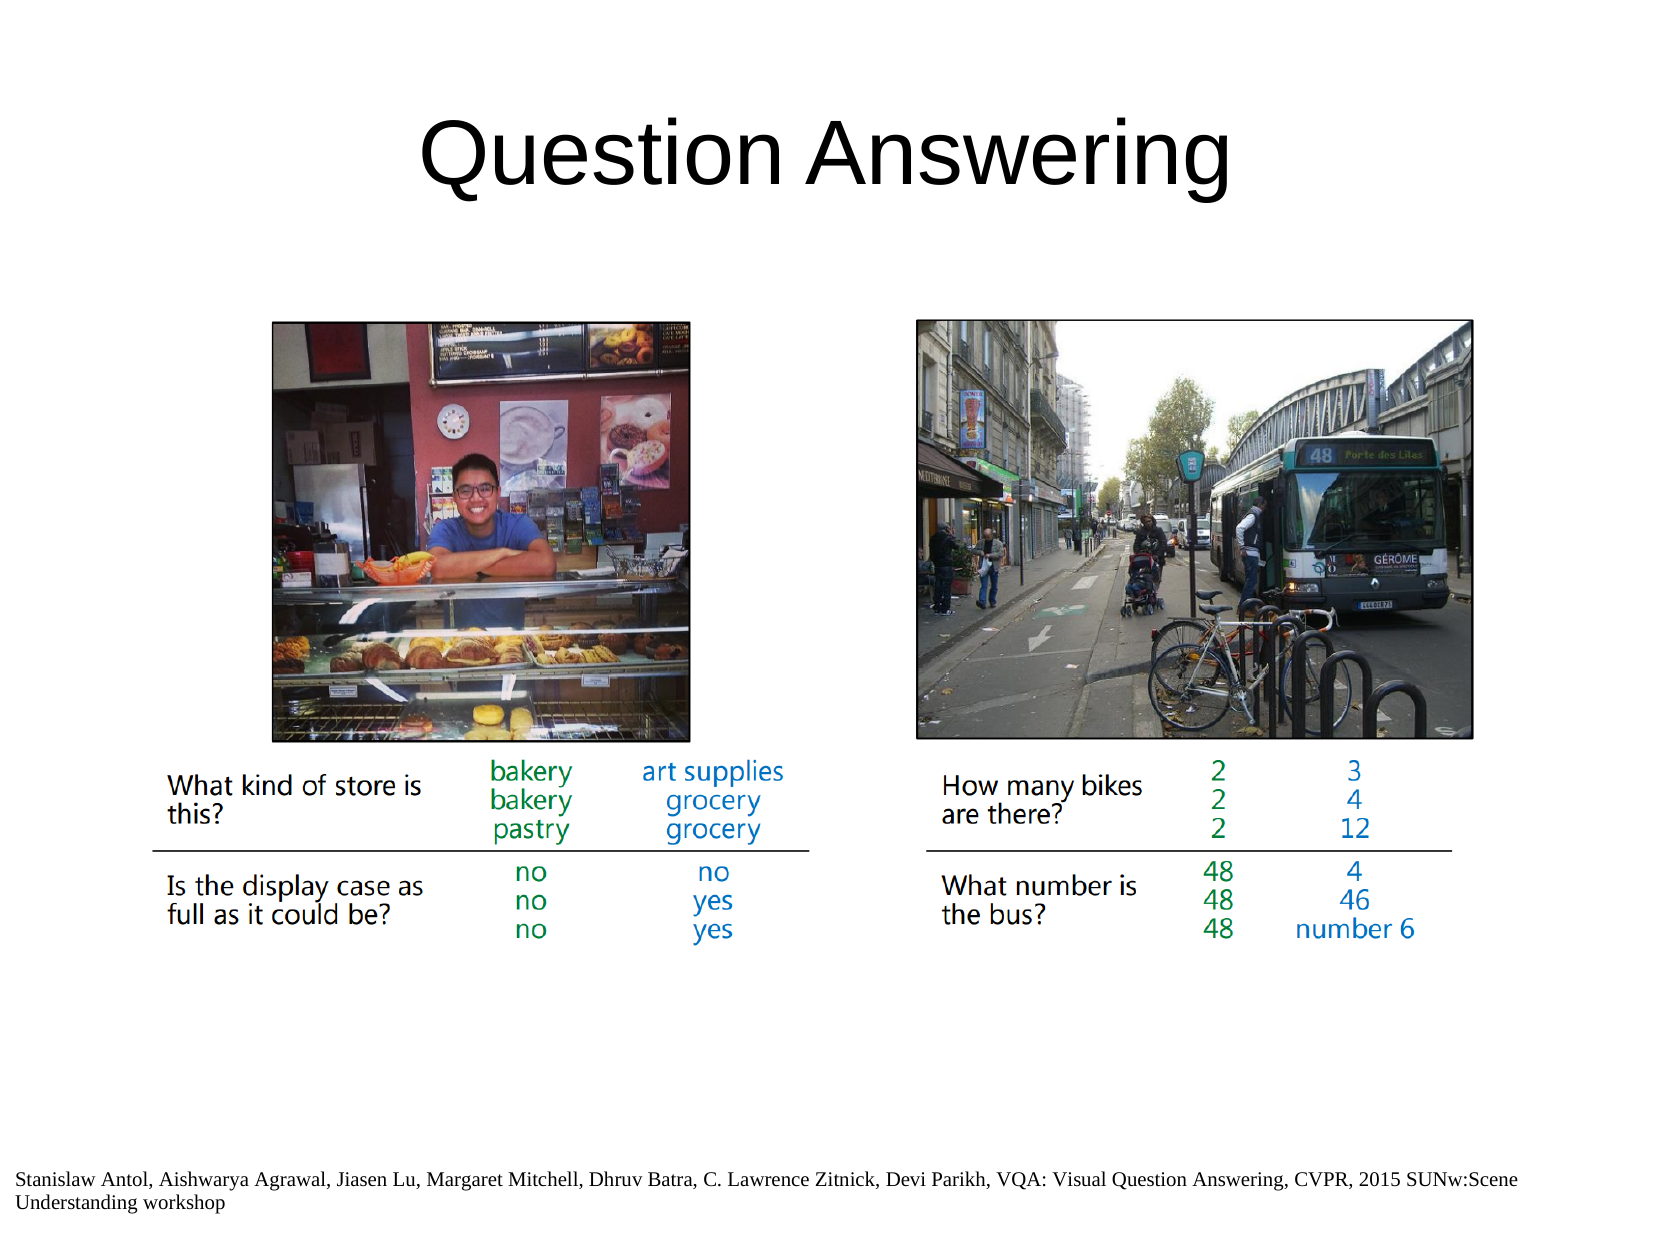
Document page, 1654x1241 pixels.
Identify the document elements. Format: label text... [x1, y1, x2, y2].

picture [135, 299, 1501, 952]
title Question Answering [82, 49, 1571, 257]
text_box Stanislaw Antol, Aishwarya Agrawal, Jiasen Lu, Margaret Mitchell, Dhruv Batra, C. Lawrence Zitnick, Devi Parikh, VQA: Visual Question Answering, CVPR, 2015 SUNw:Scene Understanding workshop [15, 1168, 1642, 1216]
